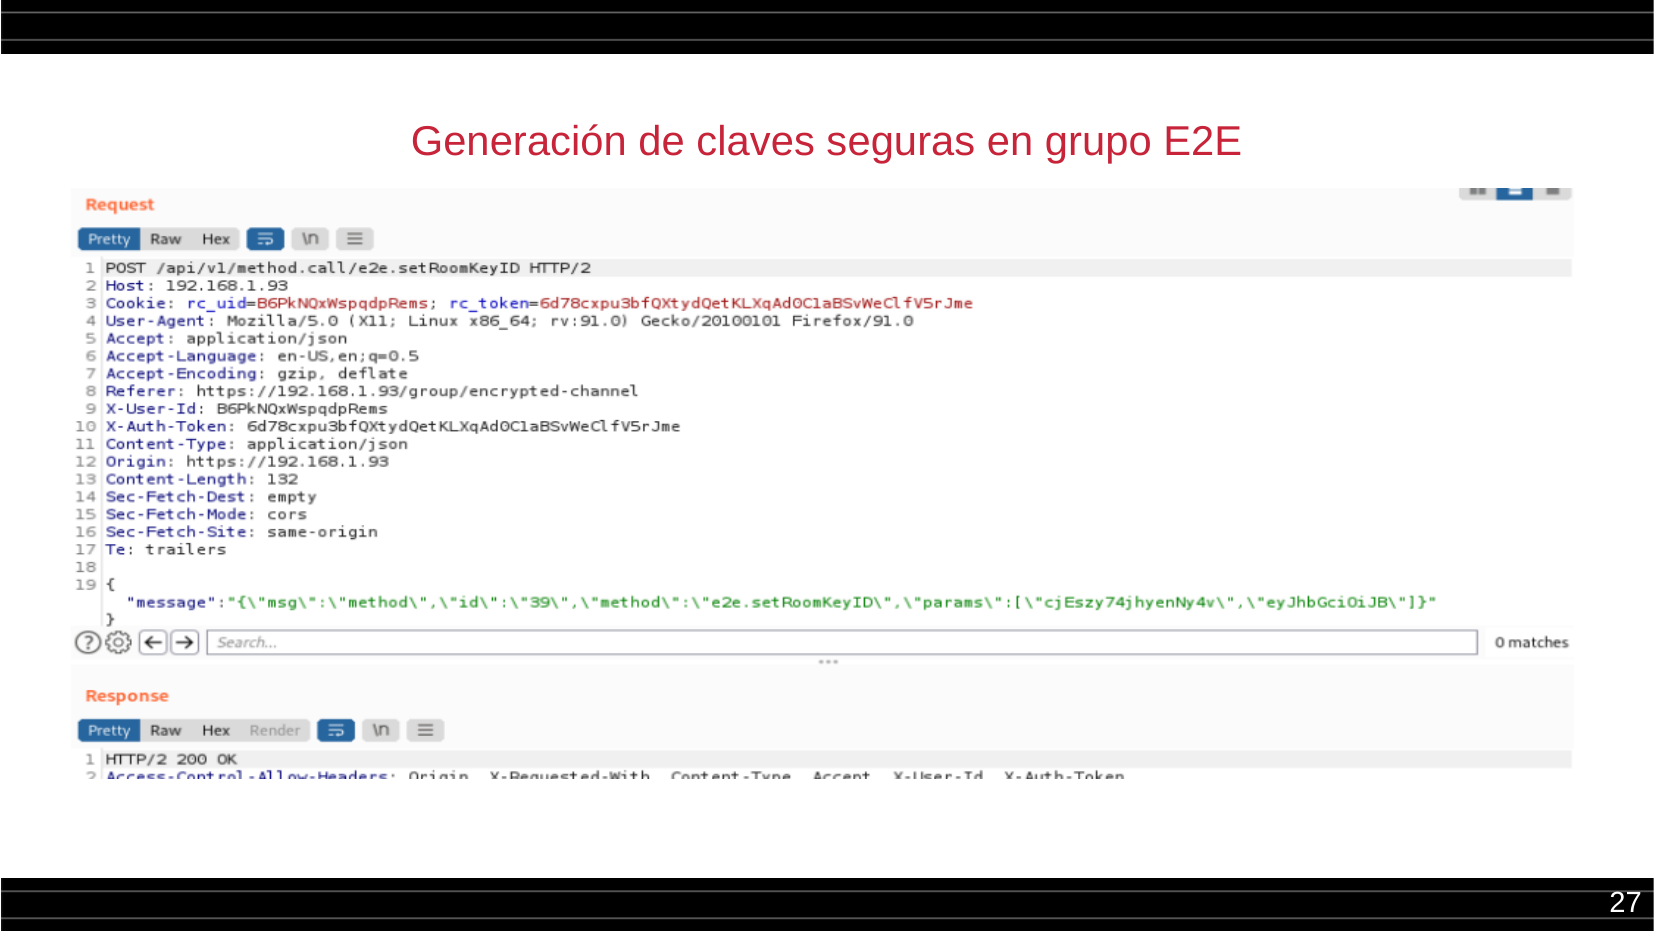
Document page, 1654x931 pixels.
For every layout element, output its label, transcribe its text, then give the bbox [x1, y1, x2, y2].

title Generación de claves seguras en grupo E2E [82, 92, 1571, 188]
picture [70, 188, 1574, 779]
picture [1, 878, 1654, 931]
picture [1, 0, 1654, 54]
